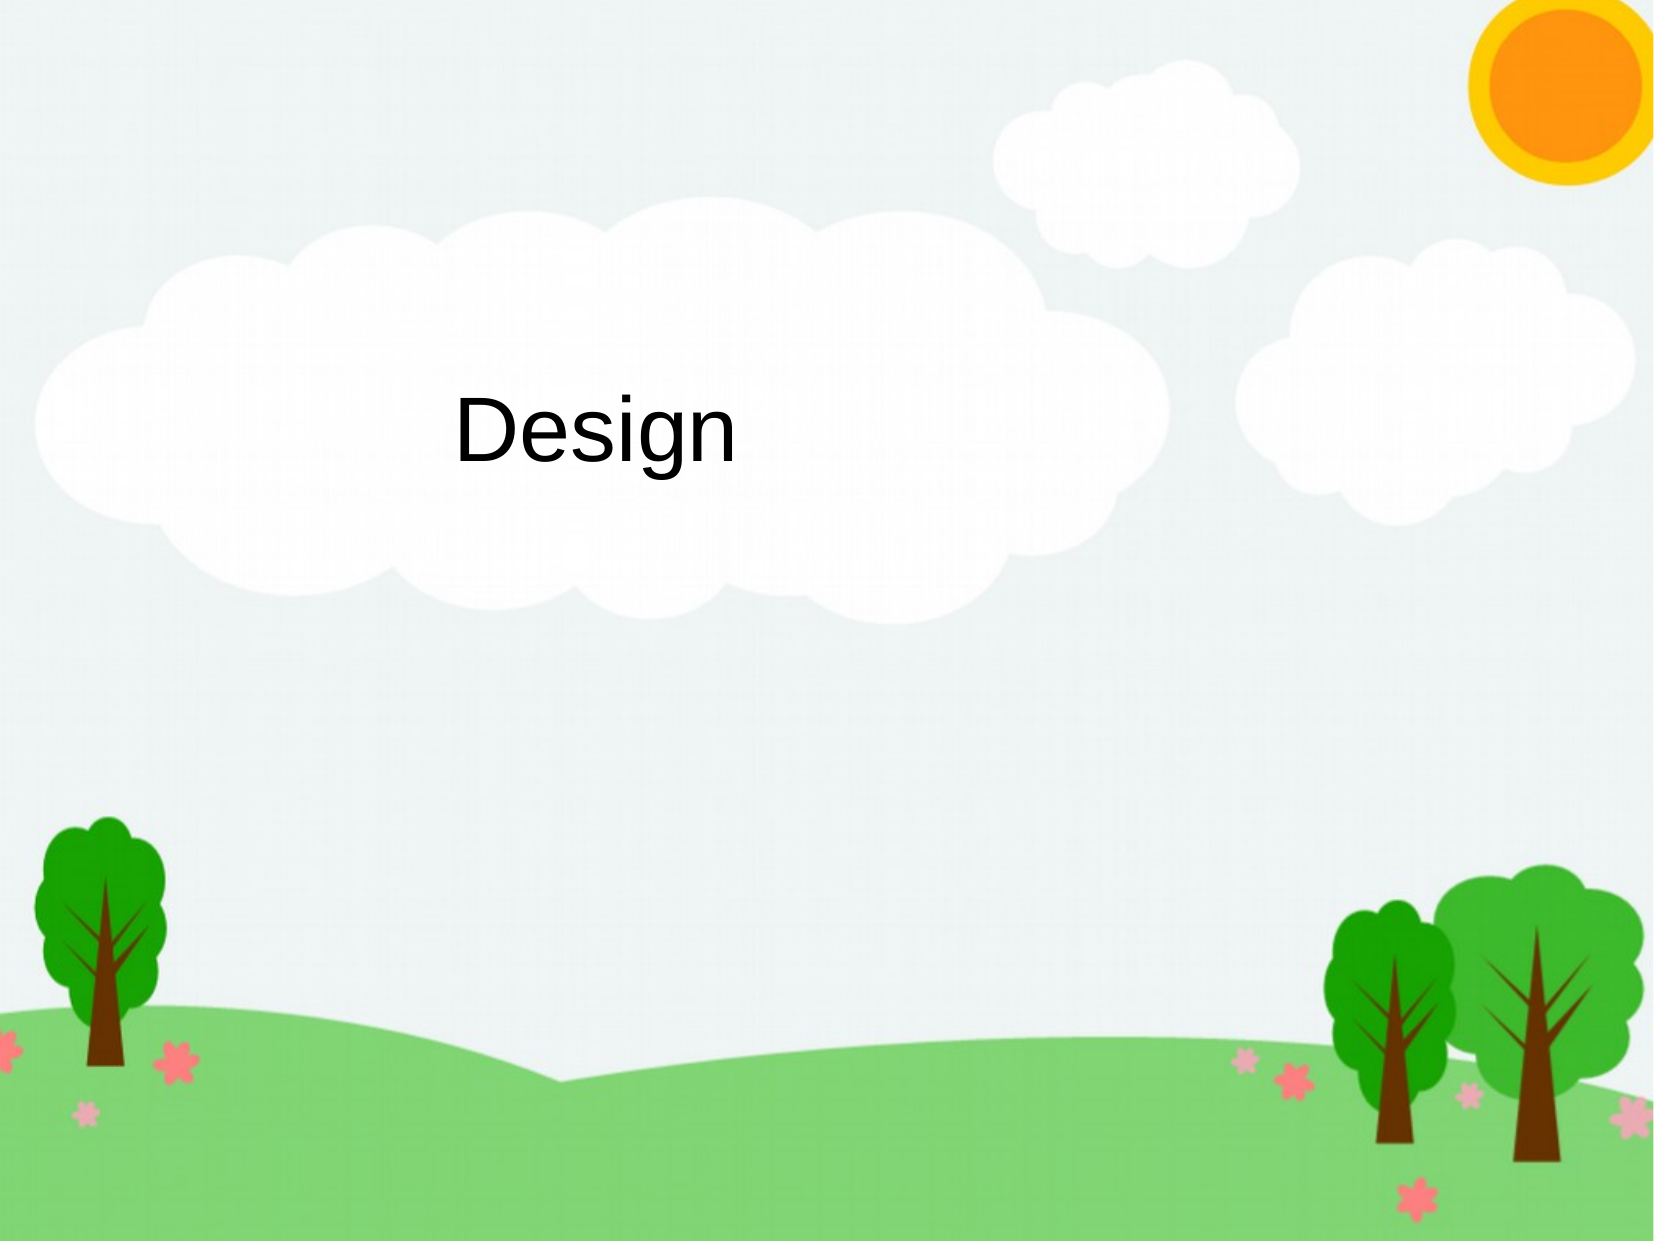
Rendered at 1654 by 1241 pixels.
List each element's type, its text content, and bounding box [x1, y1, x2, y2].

title Design [23, 283, 1170, 577]
picture [0, 0, 1654, 1241]
